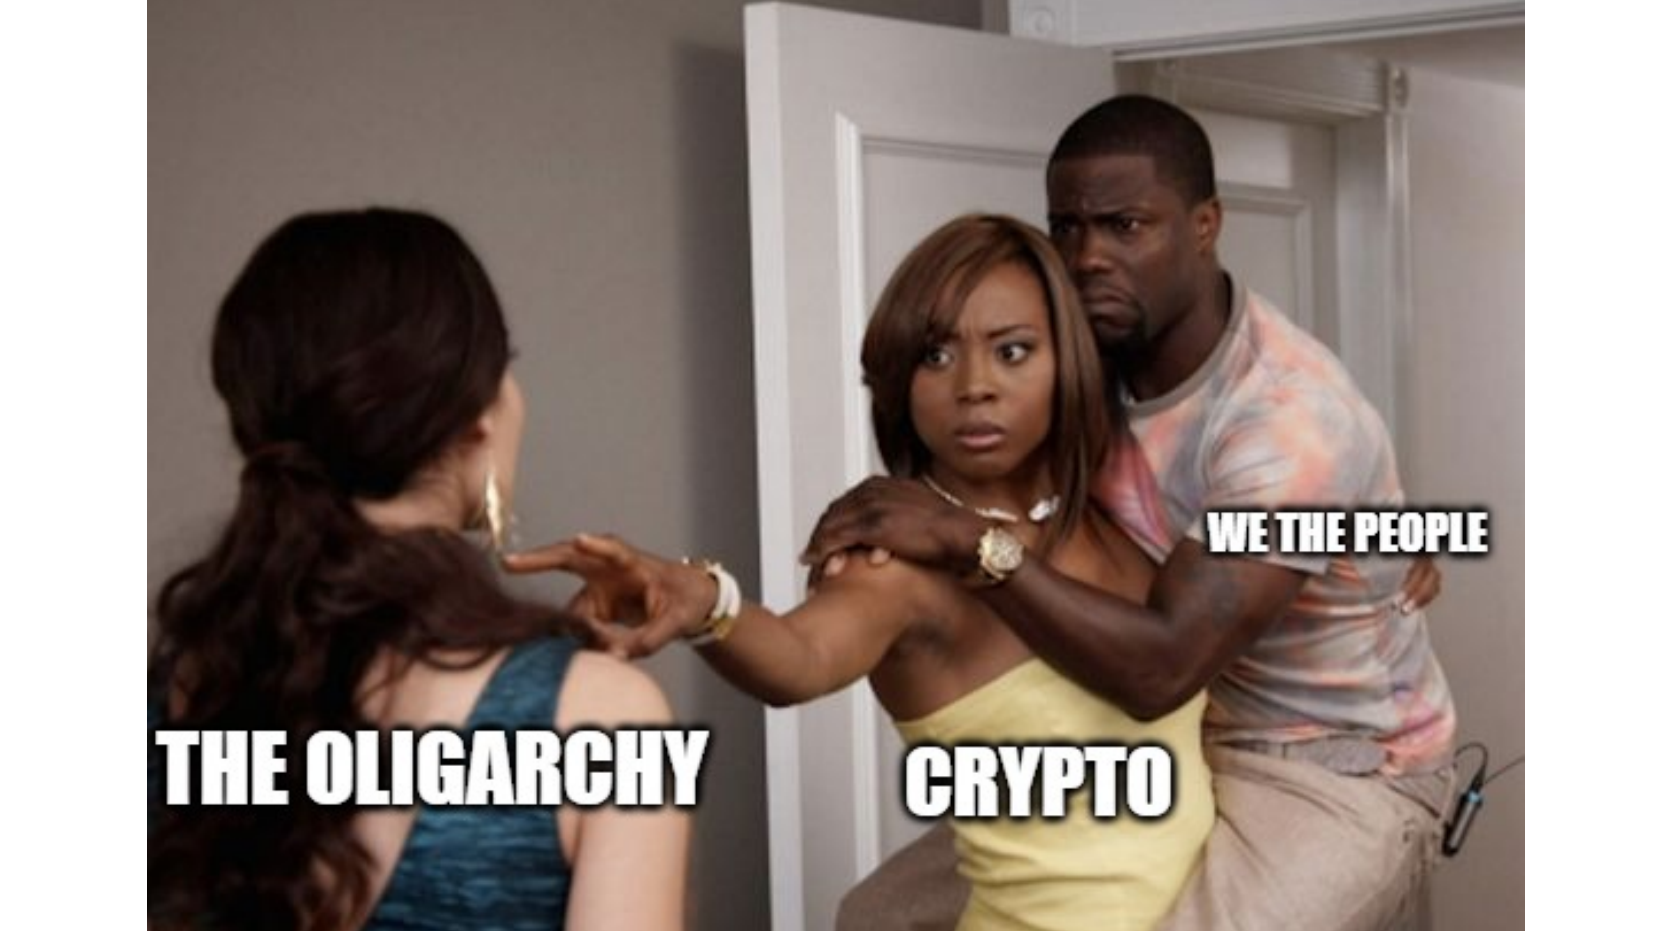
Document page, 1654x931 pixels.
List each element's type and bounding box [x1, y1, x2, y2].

picture [147, 0, 1525, 931]
